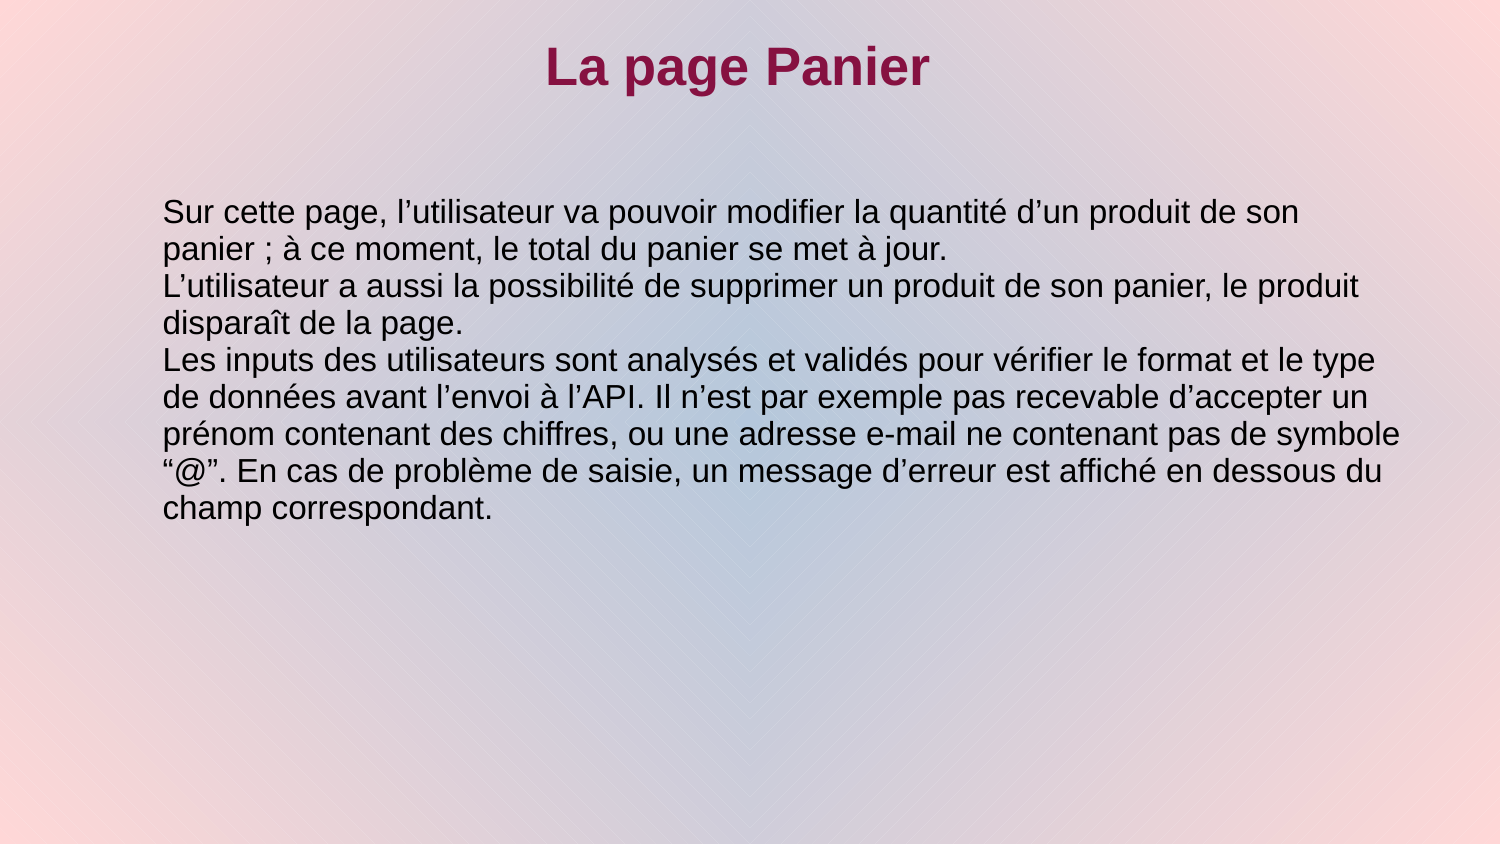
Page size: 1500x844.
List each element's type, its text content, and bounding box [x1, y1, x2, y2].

text_box Sur cette page, l’utilisateur va pouvoir modifier la quantité d’un produit de son panier ; à ce moment, le total du panier se met à jour. L’utilisateur a aussi la possibilité de supprimer un produit de son panier, le produit disparaît de la page. Les inputs des utilisateurs sont analysés et validés pour vérifier le format et le type de données avant l’envoi à l’API. Il n’est par exemple pas recevable d’accepter un prénom contenant des chiffres, ou une adresse e-mail ne contenant pas de symbole “@”. En cas de problème de saisie, un message d’erreur est affiché en dessous du champ correspondant. [147, 147, 1418, 832]
text_box La page Panier [236, 29, 1241, 105]
